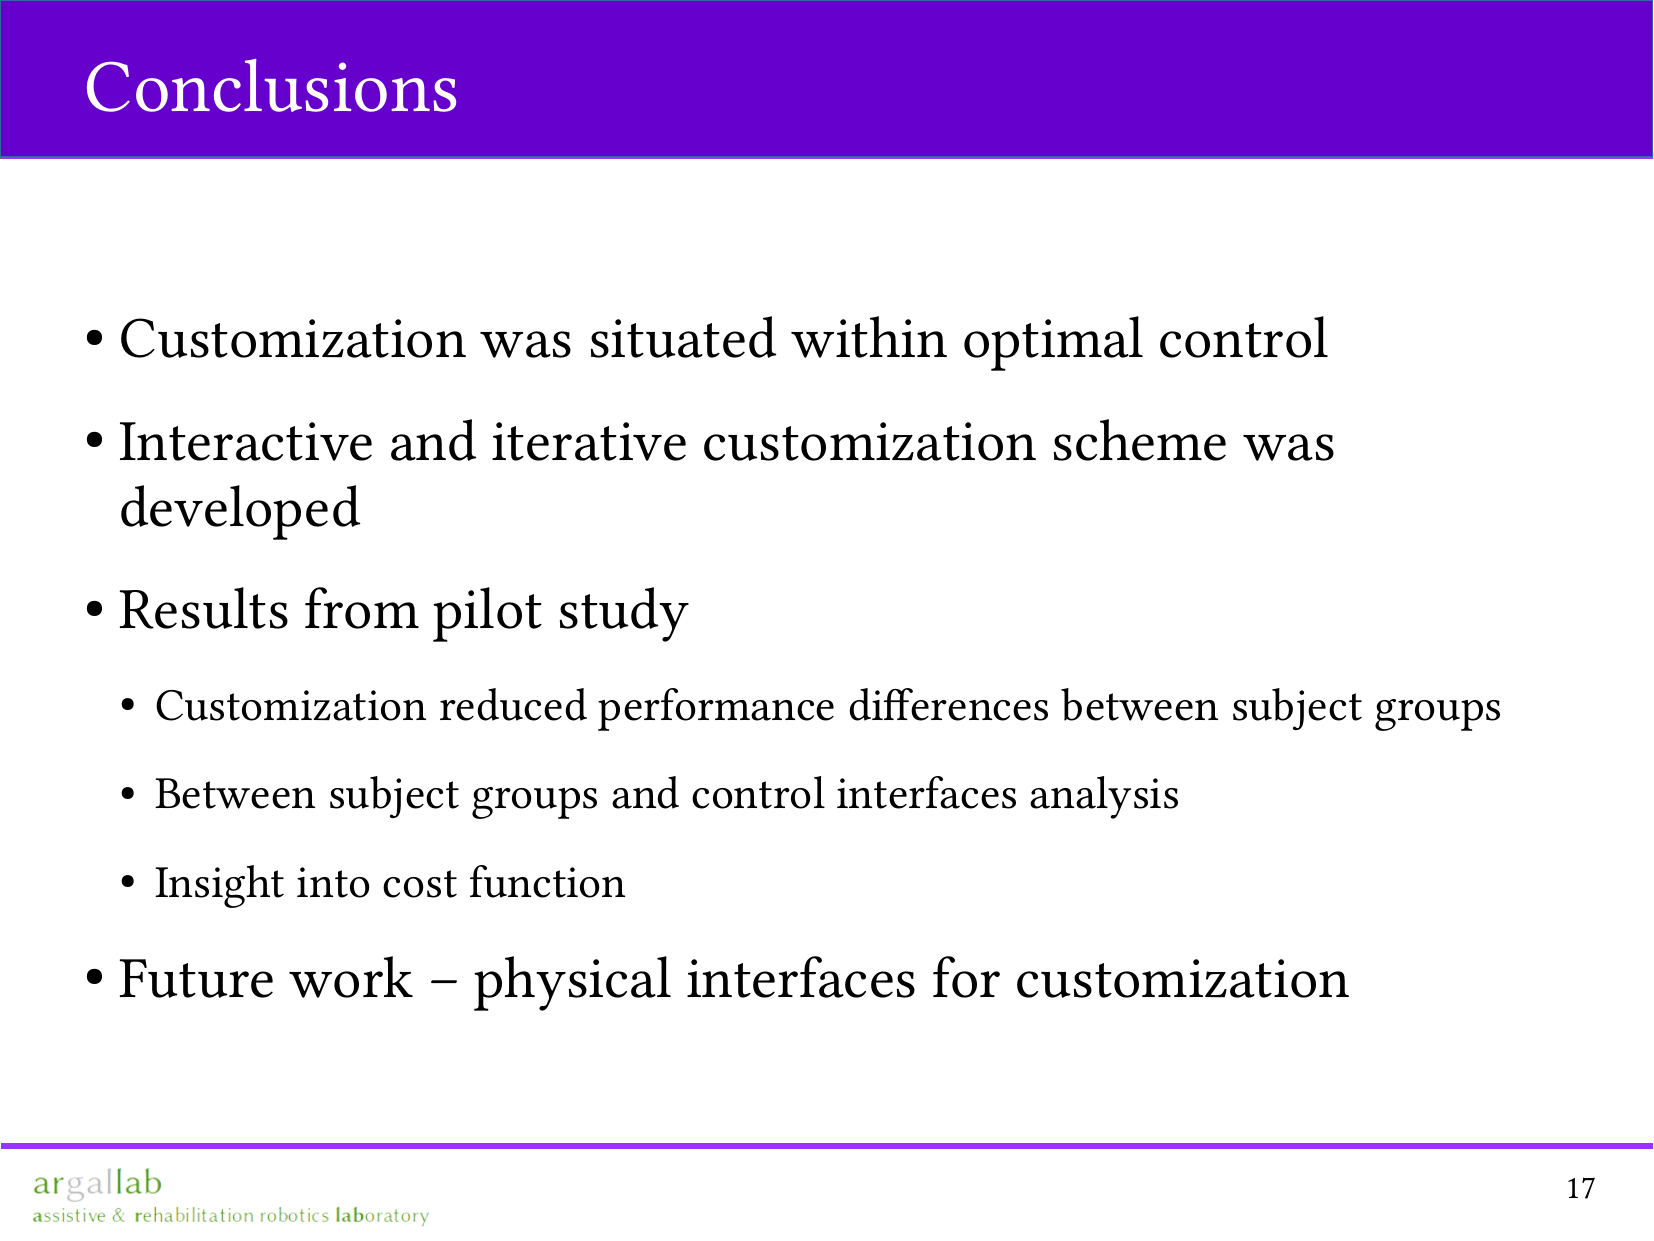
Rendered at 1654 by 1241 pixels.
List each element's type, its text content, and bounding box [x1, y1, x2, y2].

text_box Customization was situated within optimal control Interactive and iterative customization scheme was developed Results from pilot study Customization reduced performance differences between subject groups Between subject groups and control interfaces analysis Insight into cost function Future work – physical interfaces for customization [69, 298, 1599, 1023]
picture [21, 1140, 444, 1241]
text_box Conclusions [69, 36, 1621, 138]
